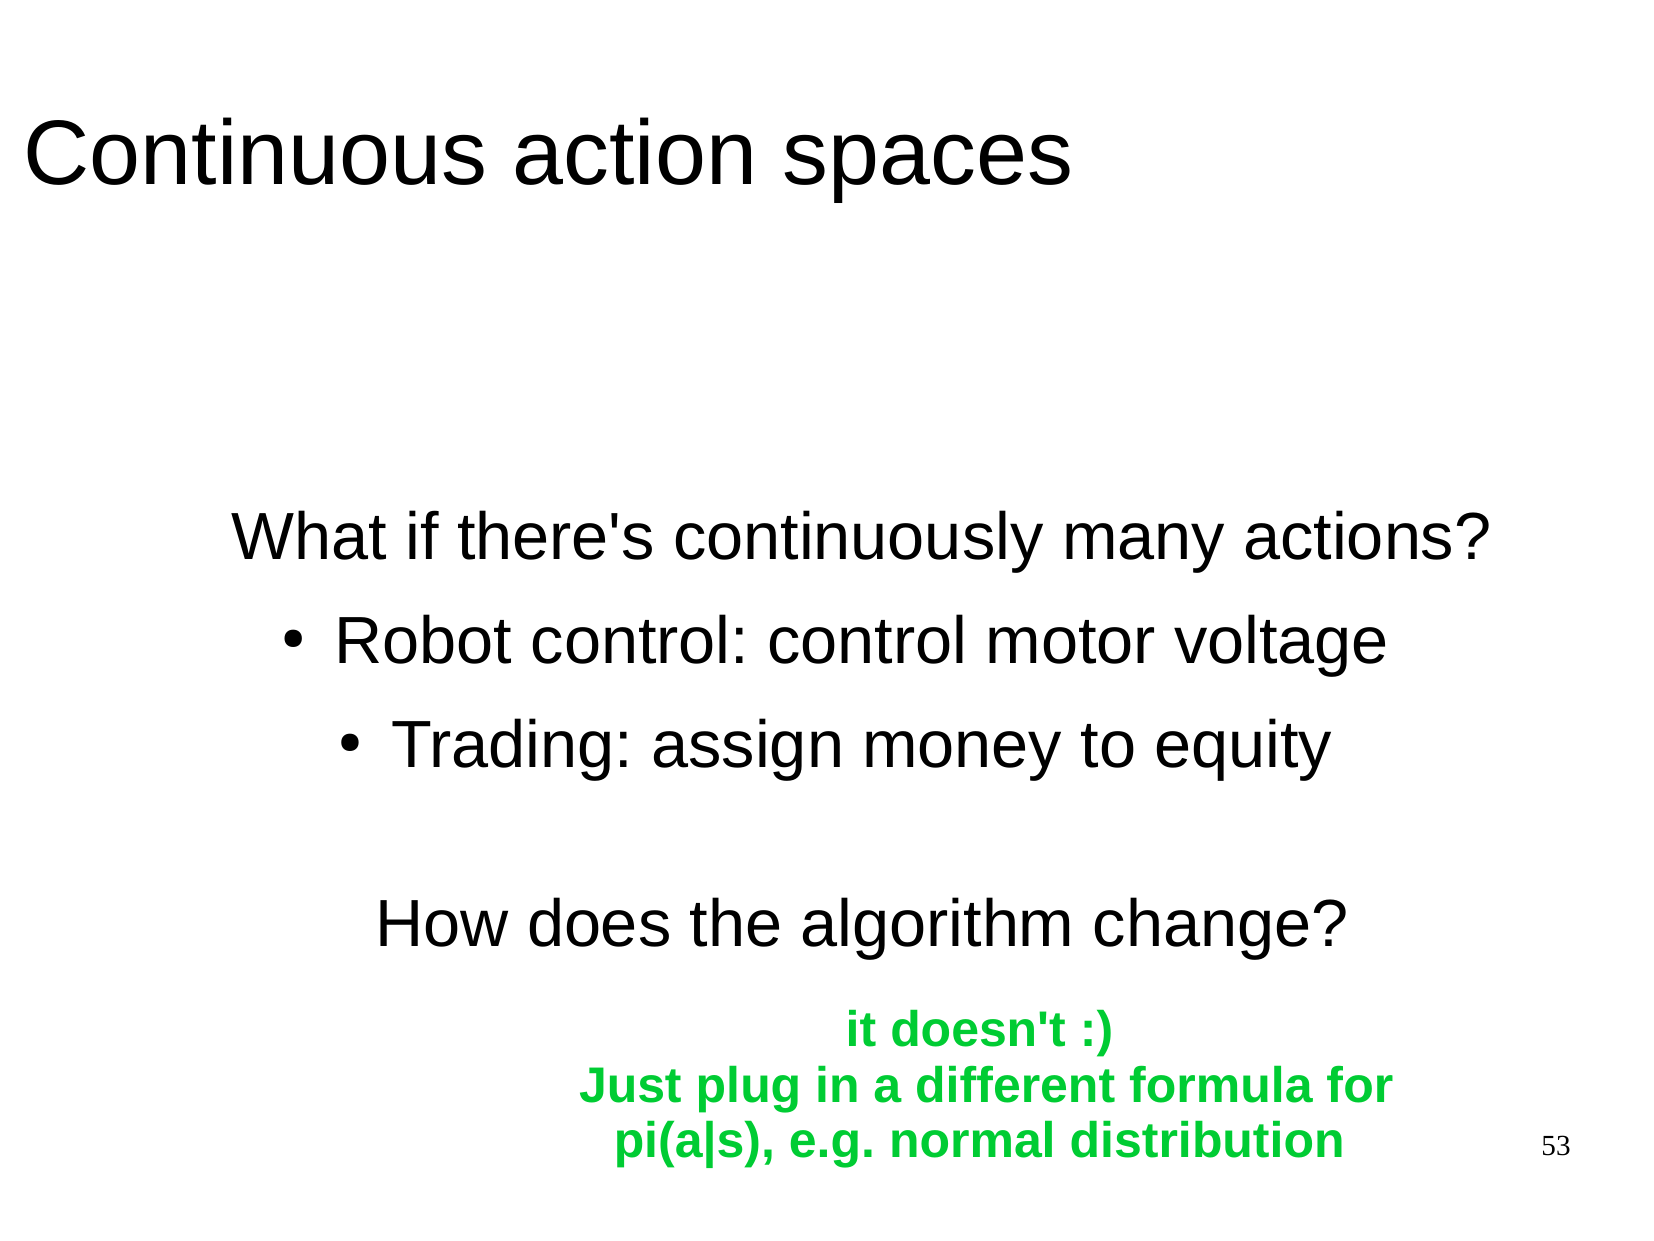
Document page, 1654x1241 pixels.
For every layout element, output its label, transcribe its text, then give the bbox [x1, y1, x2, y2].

list What if there's continuously many actions? Robot control: control motor voltage Trading: assign money to equity How does the algorithm change? [82, 290, 1571, 1010]
text_box it doesn't :) Just plug in a different formula for pi(a|s), e.g. normal distribution [550, 993, 1436, 1178]
title Continuous action spaces [23, 49, 1512, 257]
